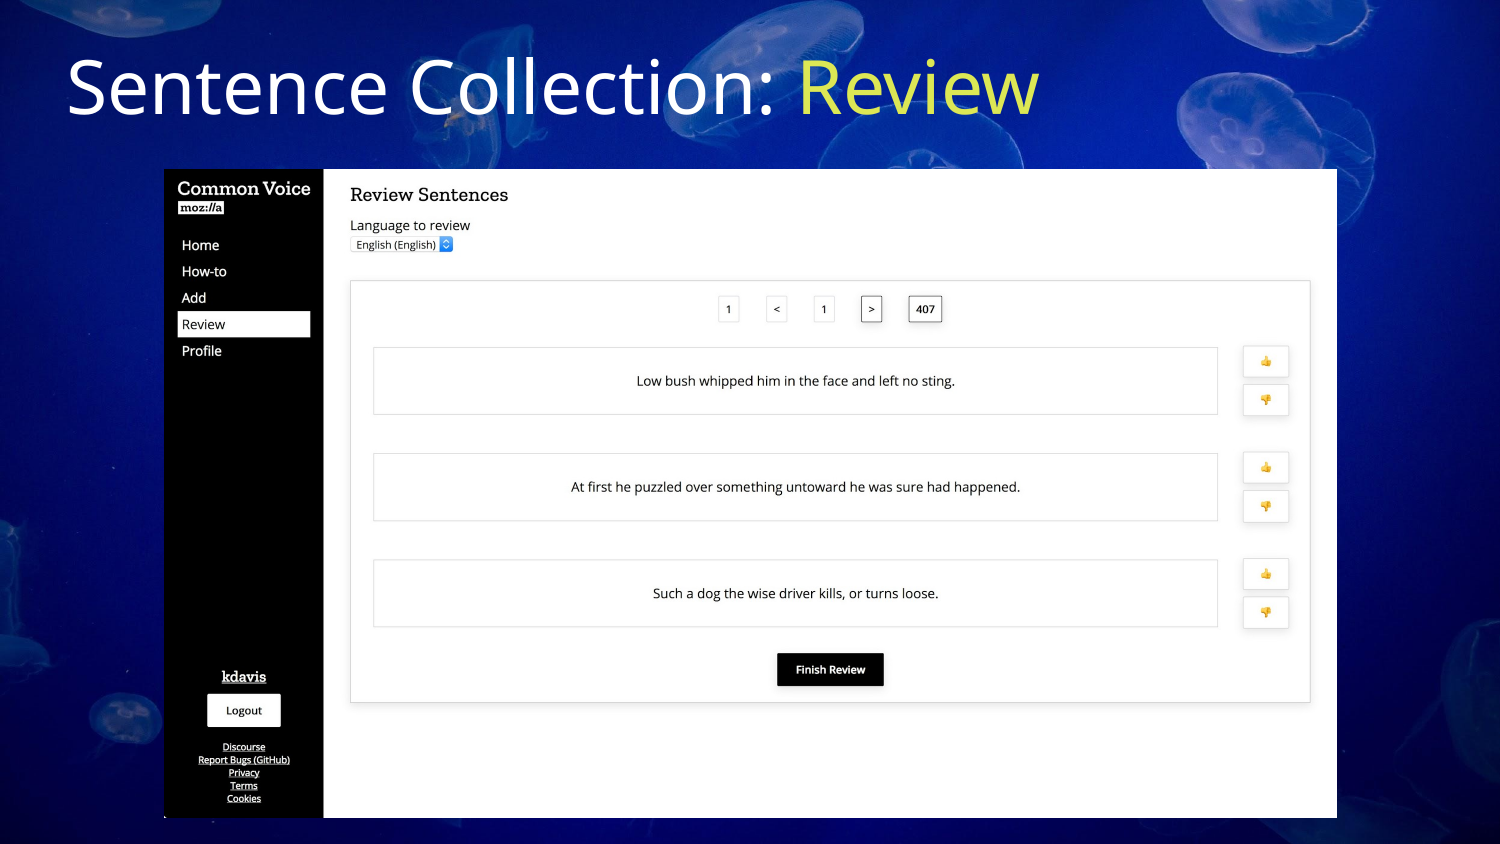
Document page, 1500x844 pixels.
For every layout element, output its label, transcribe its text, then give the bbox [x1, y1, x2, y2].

title Sentence Collection: Review [51, 33, 1492, 145]
picture [0, 0, 1500, 844]
